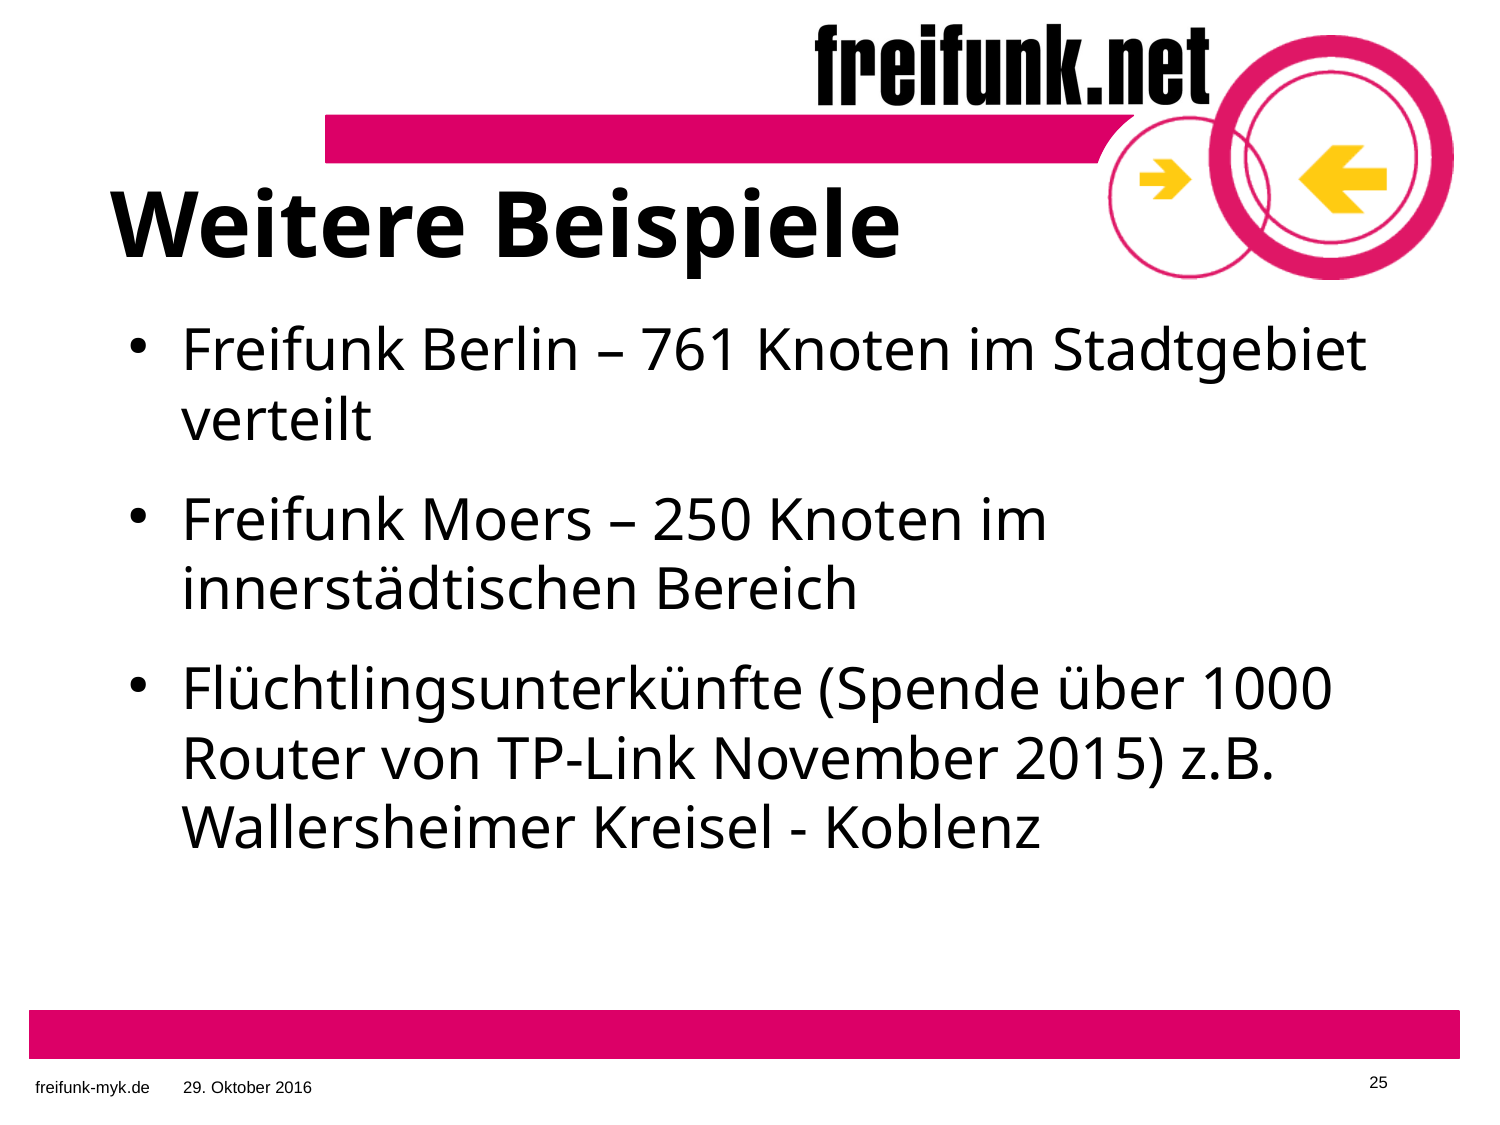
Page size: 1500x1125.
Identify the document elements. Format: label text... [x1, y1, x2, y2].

picture [816, 24, 1454, 280]
list Freifunk Berlin – 761 Knoten im Stadtgebiet verteilt Freifunk Moers – 250 Knoten im innerstädtischen Bereich Flüchtlingsunterkünfte (Spende über 1000 Router von TP-Link November 2015) z.B. Wallersheimer Kreisel - Koblenz [110, 312, 1392, 1000]
title Weitere Beispiele [110, 160, 1093, 282]
